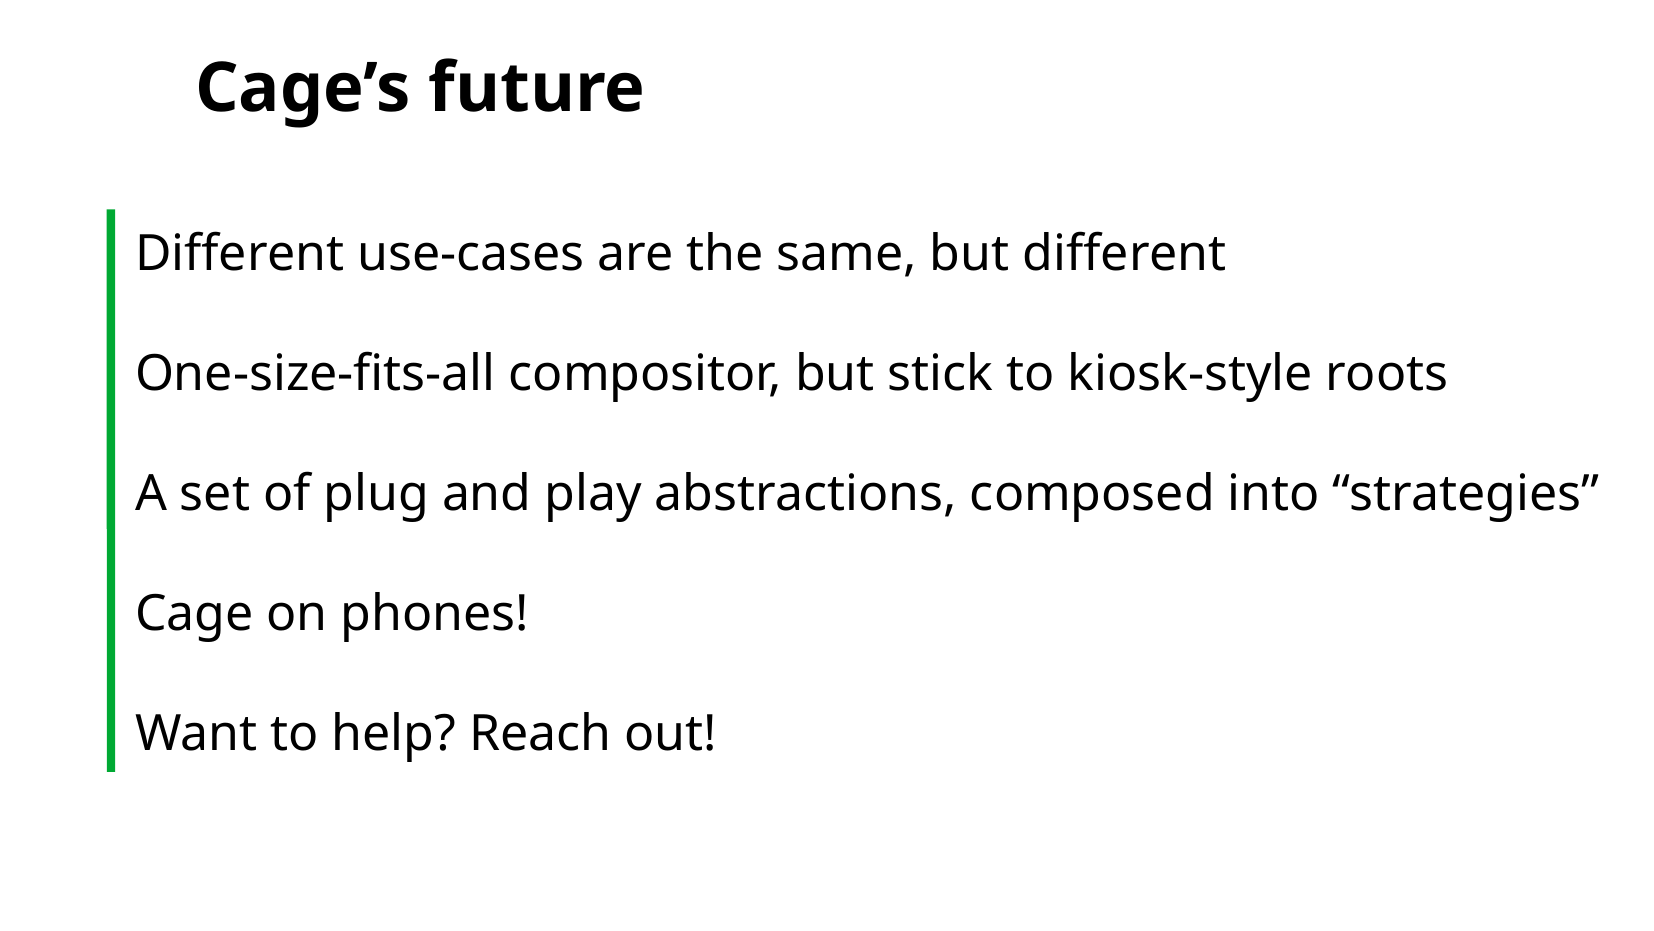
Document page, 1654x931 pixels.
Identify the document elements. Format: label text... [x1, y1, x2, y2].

text_box Cage’s future [194, 5, 1620, 162]
text_box Different use-cases are the same, but different One-size-fits-all compositor, but stick to kiosk-style roots A set of plug and play abstractions, composed into “strategies” Cage on phones! Want to help? Reach out! [134, 217, 1620, 763]
